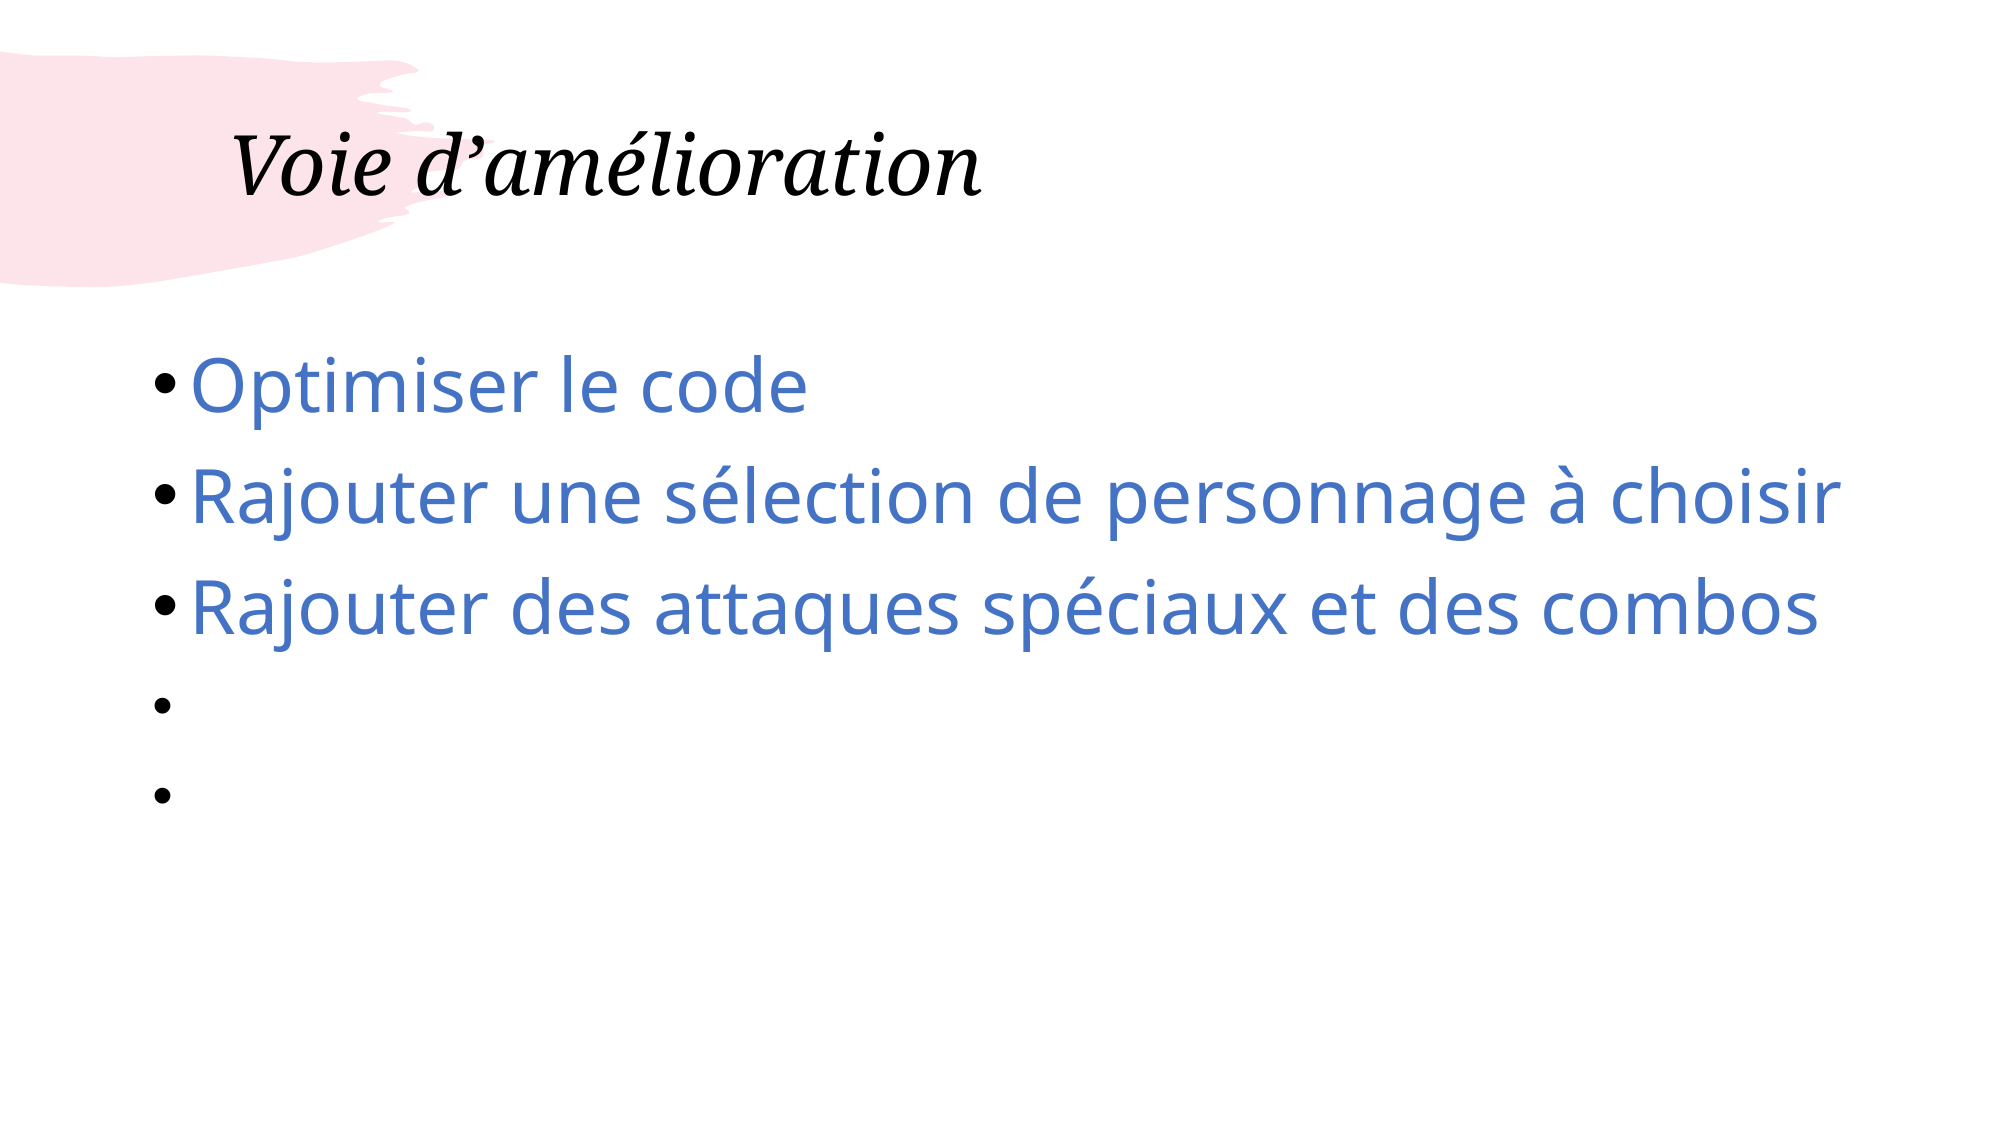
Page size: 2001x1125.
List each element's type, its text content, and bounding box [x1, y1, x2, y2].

list Optimiser le code Rajouter une sélection de personnage à choisir Rajouter des attaques spéciaux et des combos [137, 329, 1863, 1013]
title Voie d’amélioration [137, 59, 1863, 278]
